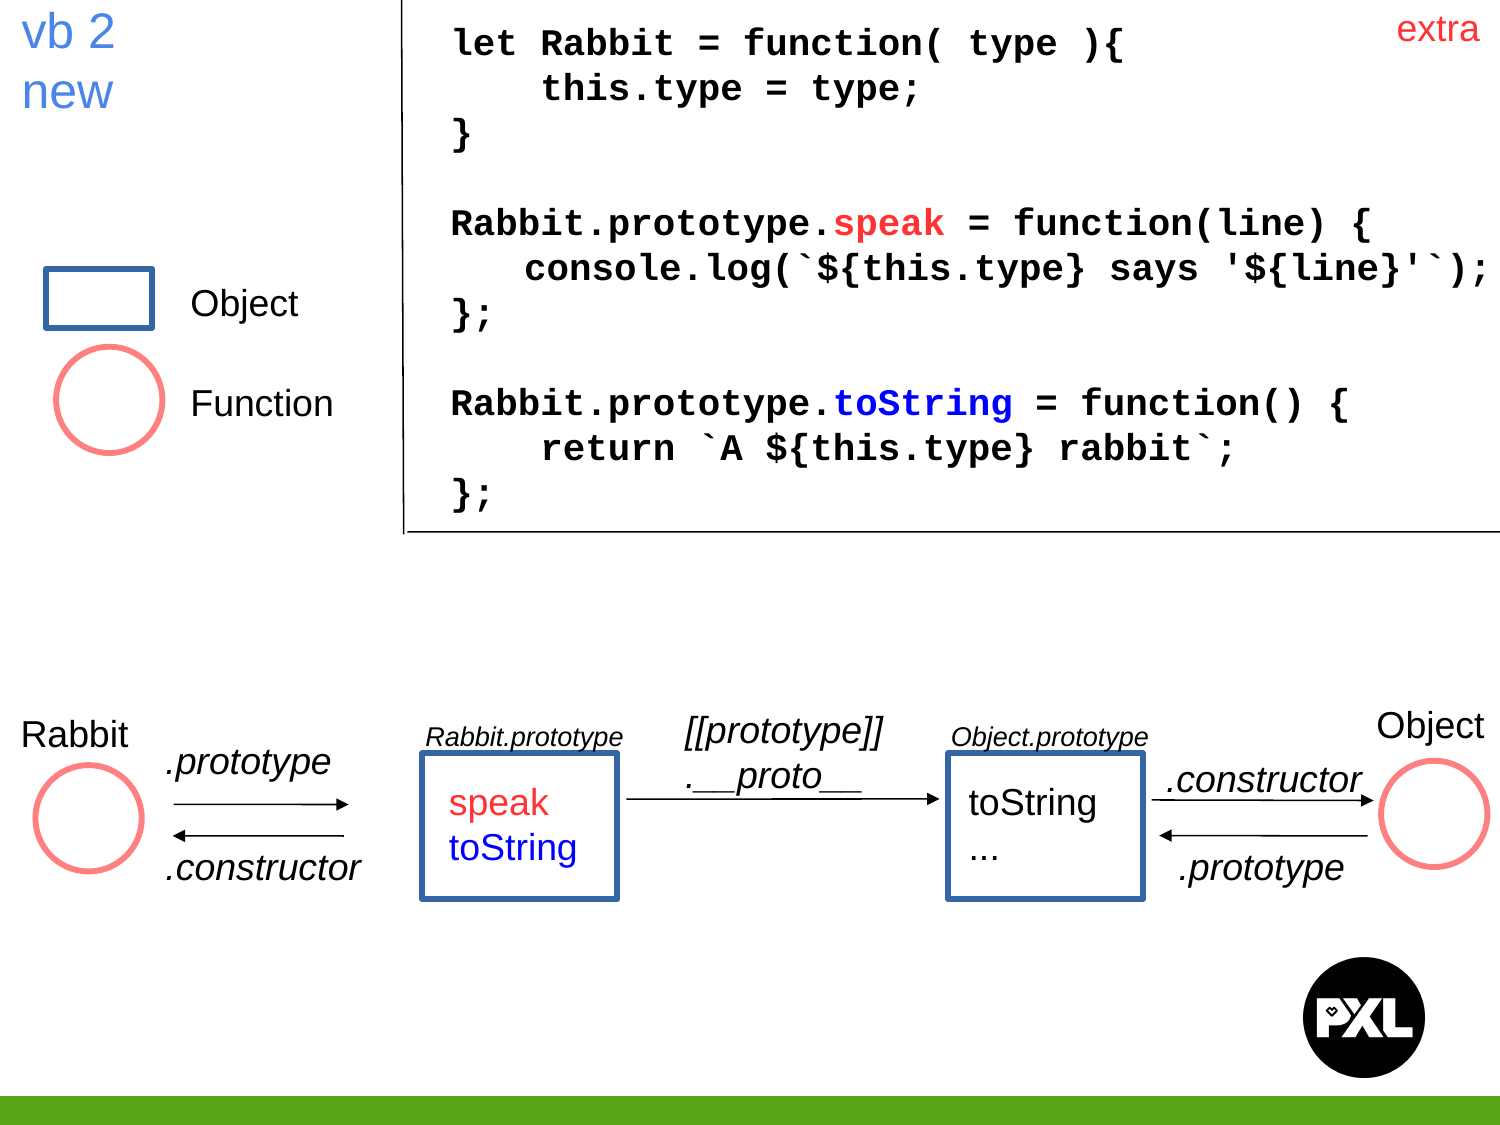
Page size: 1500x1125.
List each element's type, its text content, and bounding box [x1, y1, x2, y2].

text_box vb 2 new [6, 0, 387, 141]
text_box .constructor [1151, 747, 1388, 805]
text_box .prototype [150, 729, 387, 787]
text_box let Rabbit = function( type ){ this.type = type; } Rabbit.prototype.speak = function(line) { console.log(`${this.type} says '${line}'`); }; Rabbit.prototype.toString = function() { return `A ${this.type} rabbit`; }; [435, 10, 1500, 463]
text_box Rabbit [5, 702, 183, 760]
picture [1303, 957, 1425, 1078]
text_box Object [175, 271, 353, 328]
text_box Object.prototype [936, 711, 1232, 757]
text_box Rabbit.prototype [410, 711, 706, 757]
text_box extra [1381, 0, 1495, 57]
text_box .constructor [150, 835, 387, 893]
text_box Object [1361, 694, 1500, 751]
text_box speak toString [434, 770, 618, 870]
text_box [[prototype]] .__proto__ [670, 698, 907, 798]
text_box Function [175, 371, 353, 429]
text_box .prototype [1163, 835, 1400, 893]
text_box toString ... [953, 771, 1137, 870]
